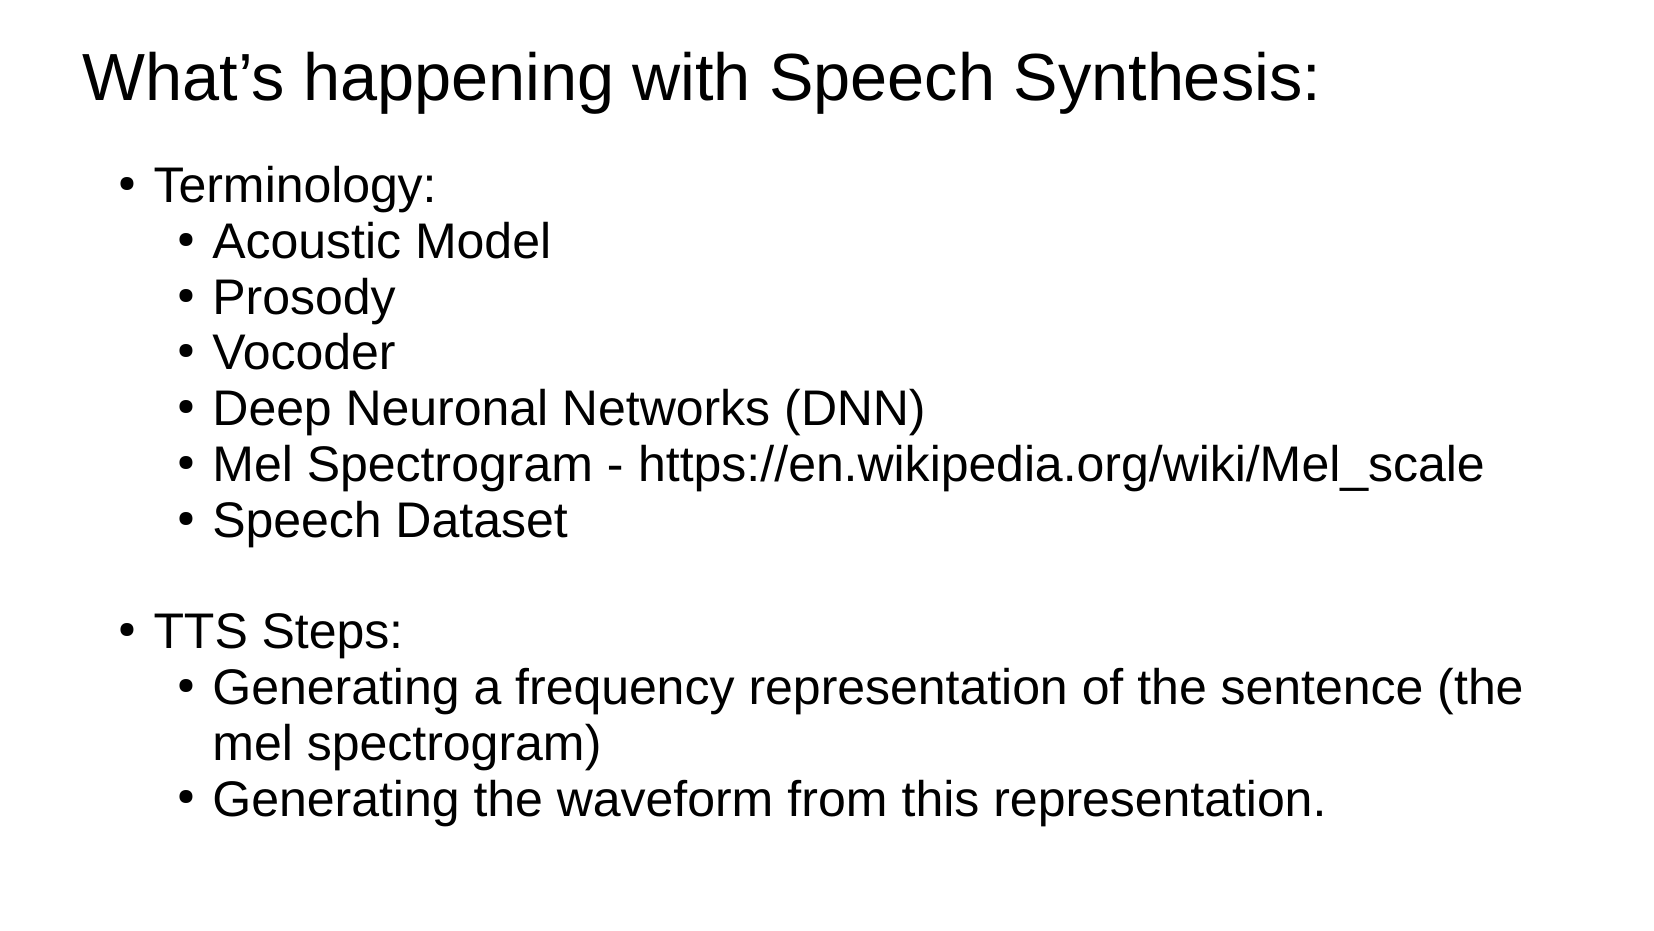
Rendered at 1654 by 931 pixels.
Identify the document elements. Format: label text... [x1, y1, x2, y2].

subtitle Terminology: Acoustic Model Prosody Vocoder Deep Neuronal Networks (DNN) Mel Spectrogram - https://en.wikipedia.org/wiki/Mel_scale Speech Dataset TTS Steps: Generating a frequency representation of the sentence (the mel spectrogram) Generating the waveform from this representation. [59, 157, 1548, 827]
title What’s happening with Speech Synthesis: [82, 37, 1571, 119]
